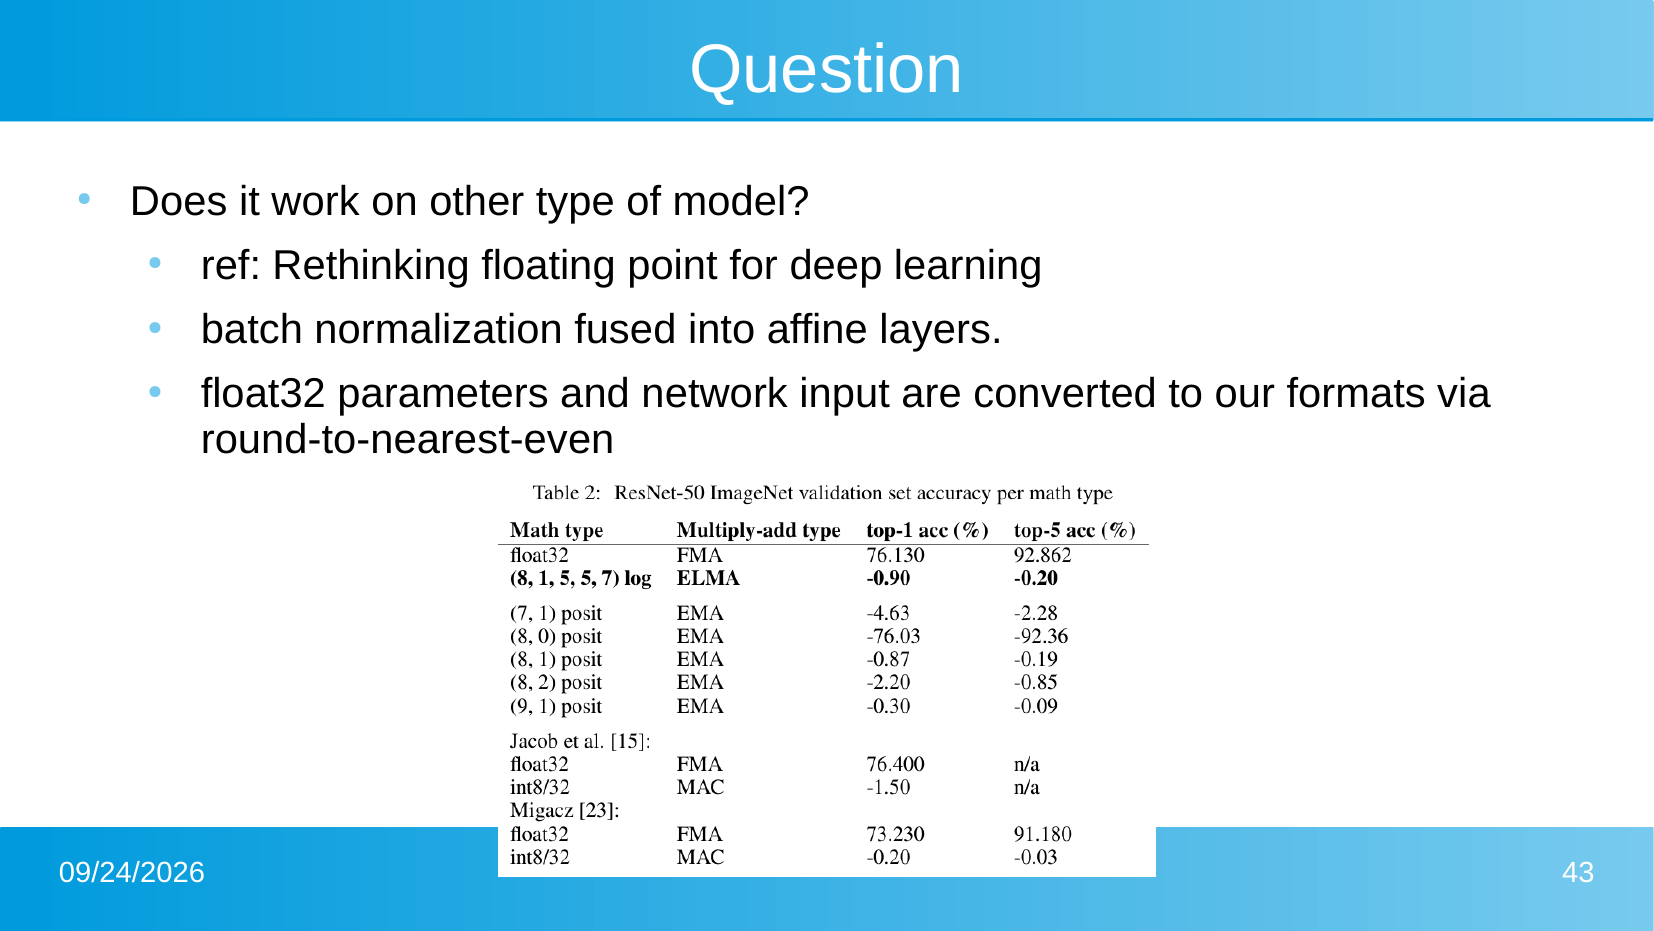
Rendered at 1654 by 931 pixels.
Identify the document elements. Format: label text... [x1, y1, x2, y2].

picture [498, 475, 1156, 877]
list Does it work on other type of model? ref: Rethinking floating point for deep learning batch normalization fused into affine layers. float32 parameters and network input are converted to our formats via round-to-nearest-even [59, 177, 1595, 768]
title Question [59, 29, 1595, 108]
